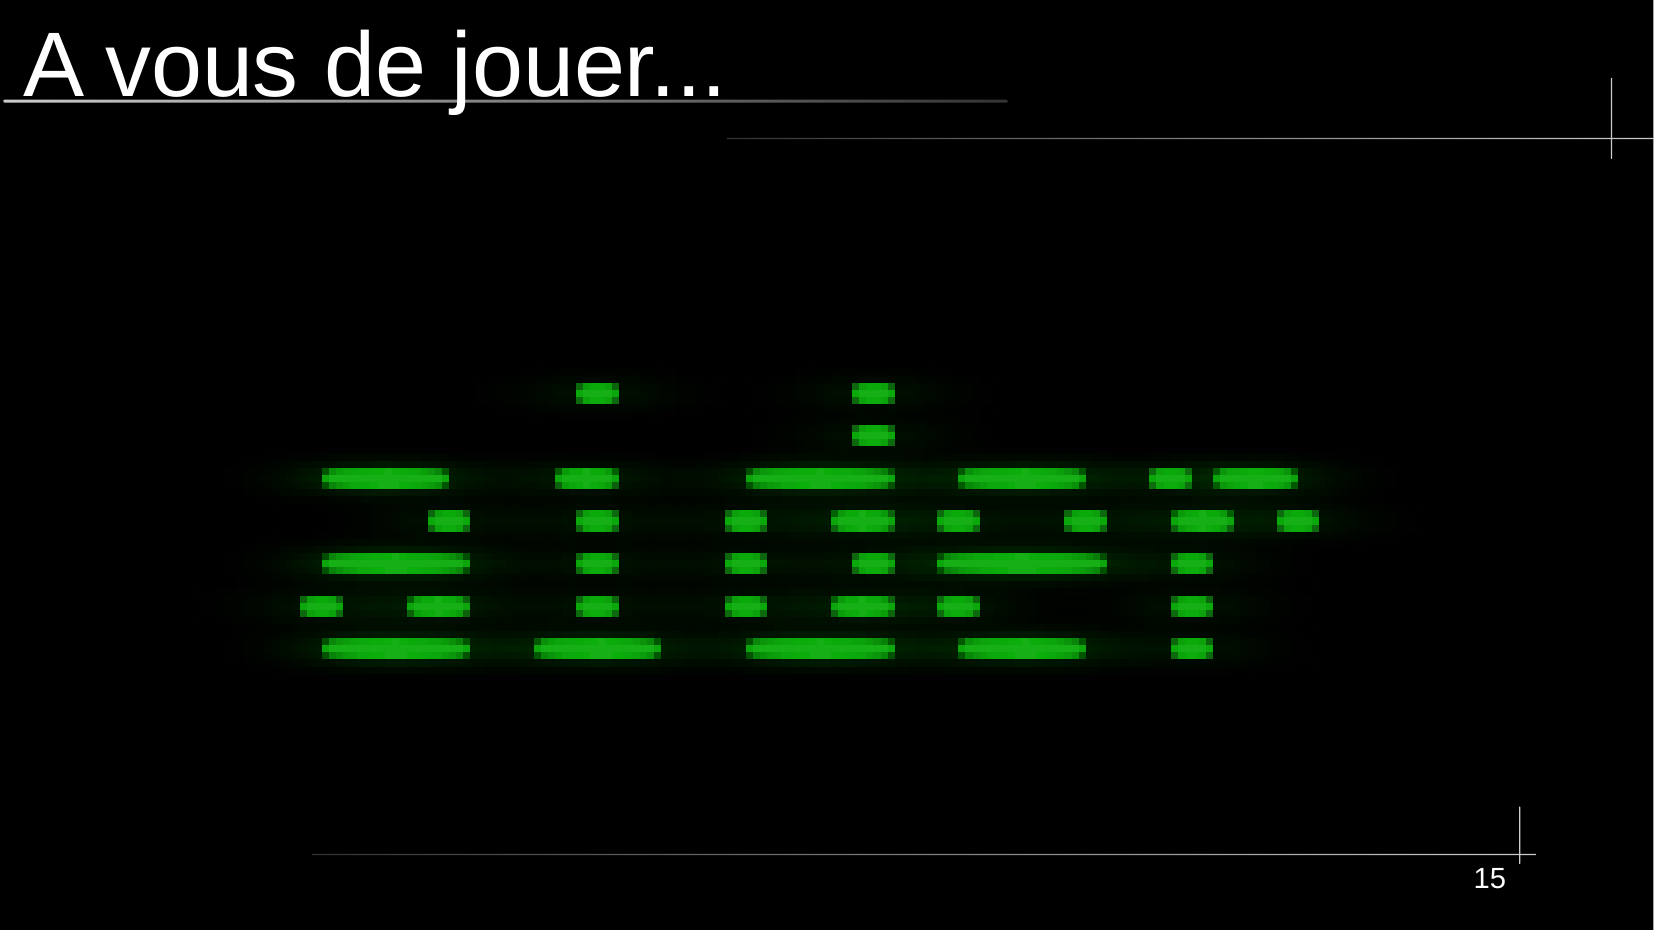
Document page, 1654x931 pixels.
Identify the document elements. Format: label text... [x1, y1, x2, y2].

title A vous de jouer... [23, 11, 1589, 119]
picture [124, 312, 1539, 738]
